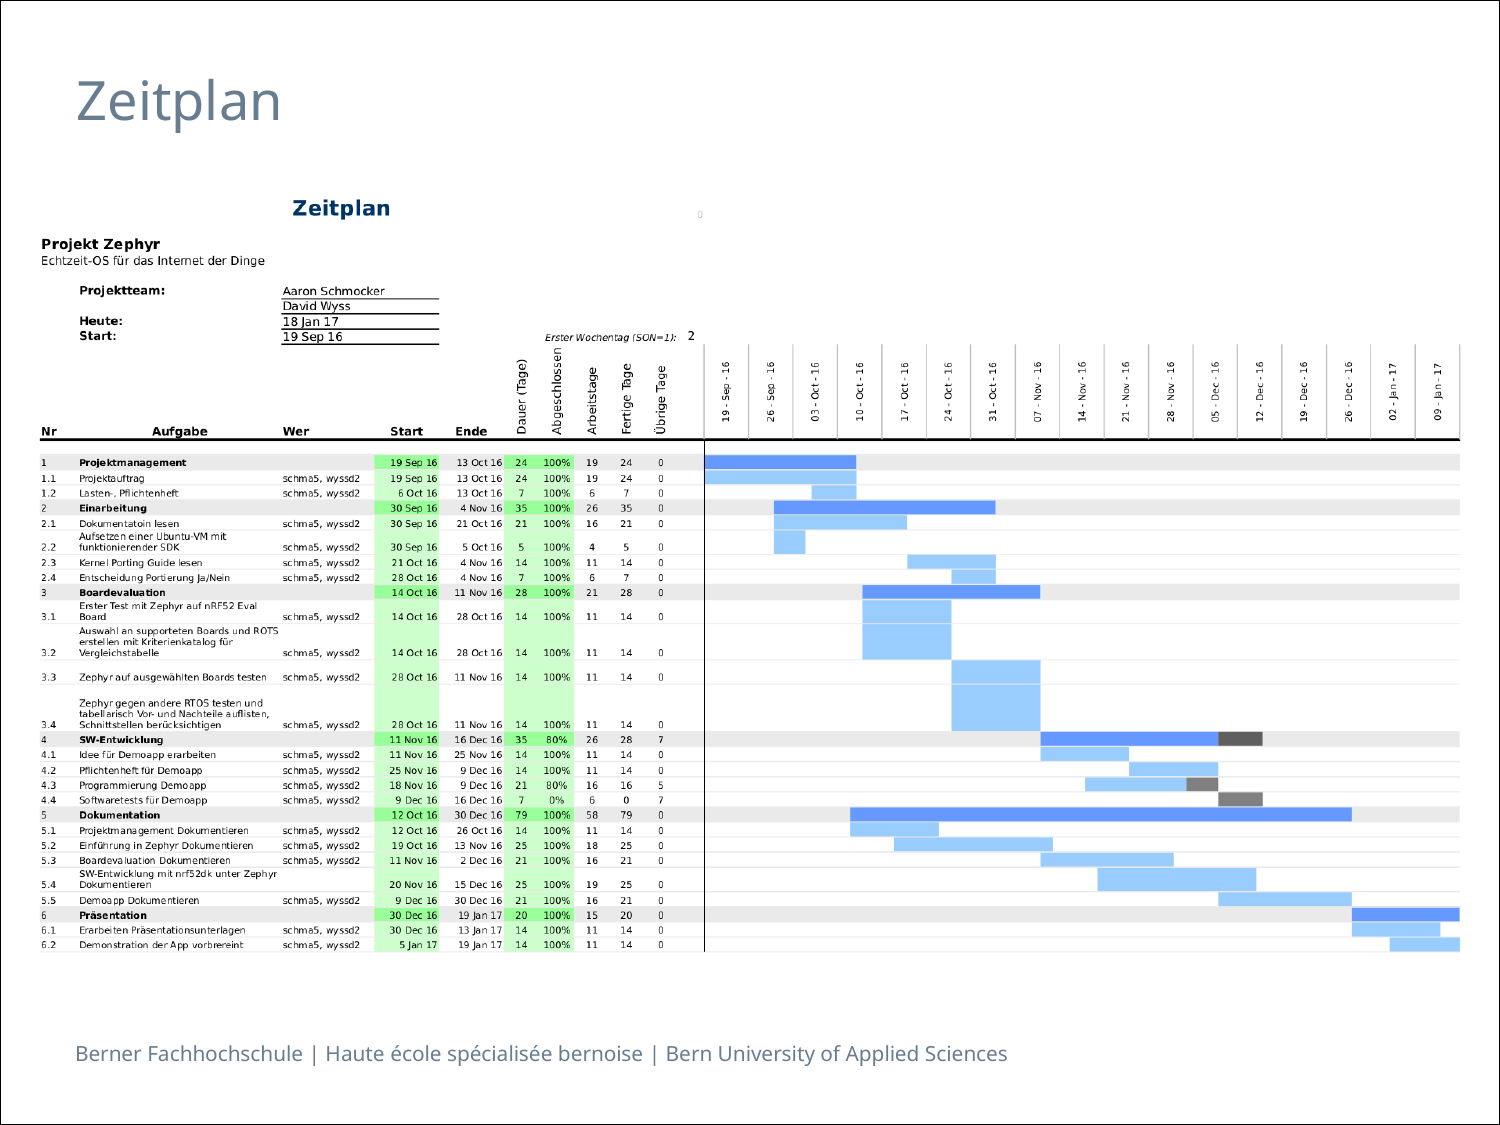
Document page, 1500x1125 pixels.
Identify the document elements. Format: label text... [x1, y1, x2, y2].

picture [24, 172, 1475, 967]
title Zeitplan [76, 59, 1418, 148]
